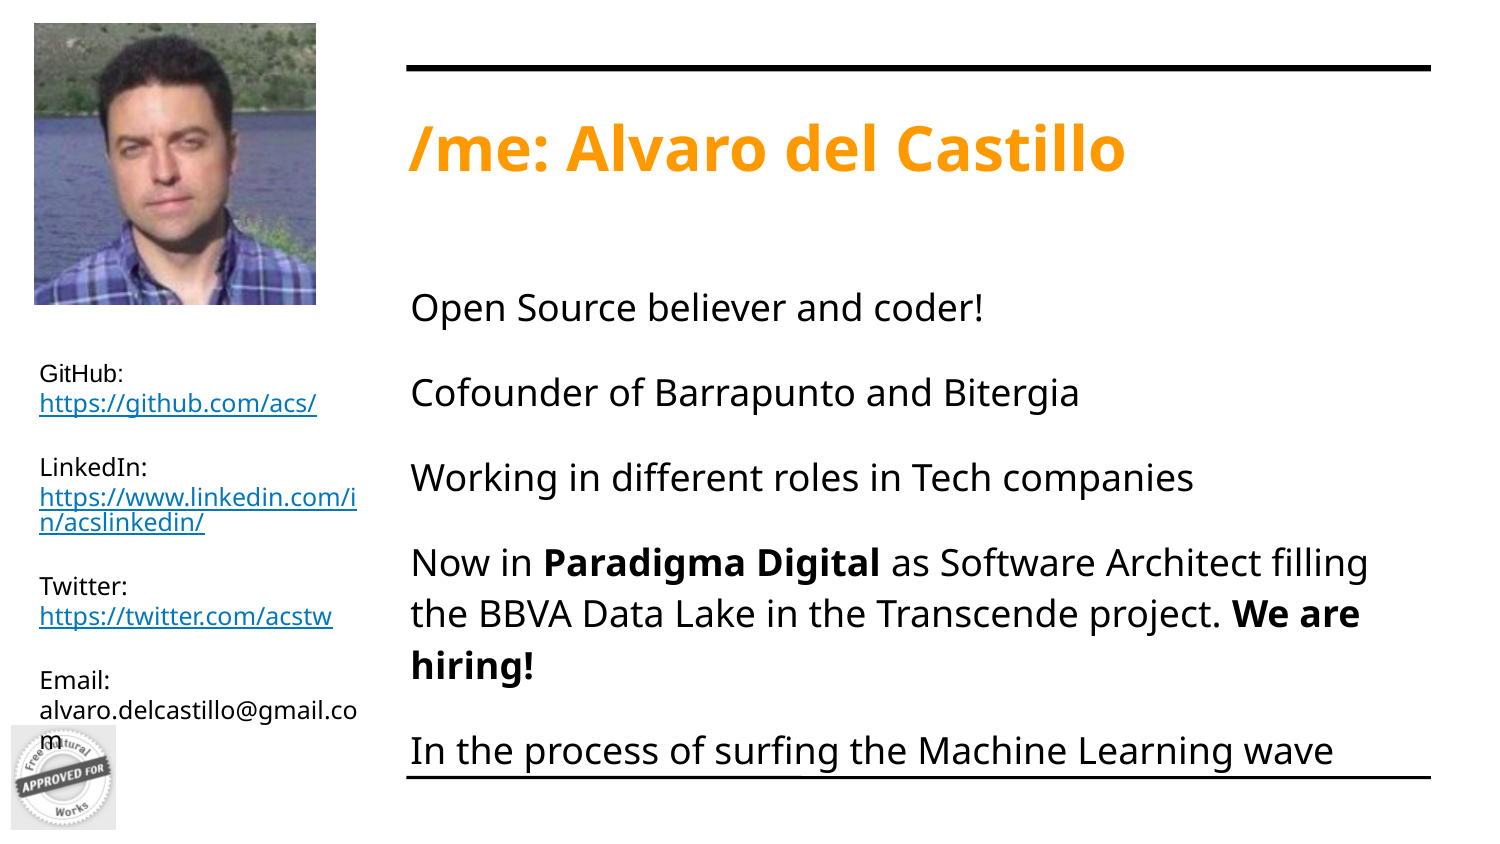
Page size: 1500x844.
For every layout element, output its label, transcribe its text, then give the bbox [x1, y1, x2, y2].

list Open Source believer and coder! Cofounder of Barrapunto and Bitergia Working in different roles in Tech companies Now in Paradigma Digital as Software Architect filling the BBVA Data Lake in the Transcende project. We are hiring! In the process of surfing the Machine Learning wave [395, 261, 1433, 755]
picture [34, 23, 316, 306]
text_box GitHub: https://github.com/acs/ LinkedIn: https://www.linkedin.com/in/acslinkedin/ Twitter: https://twitter.com/acstw Email: alvaro.delcastillo@gmail.com [24, 342, 379, 755]
picture [11, 725, 116, 830]
title /me: Alvaro del Castillo [393, 94, 1431, 199]
